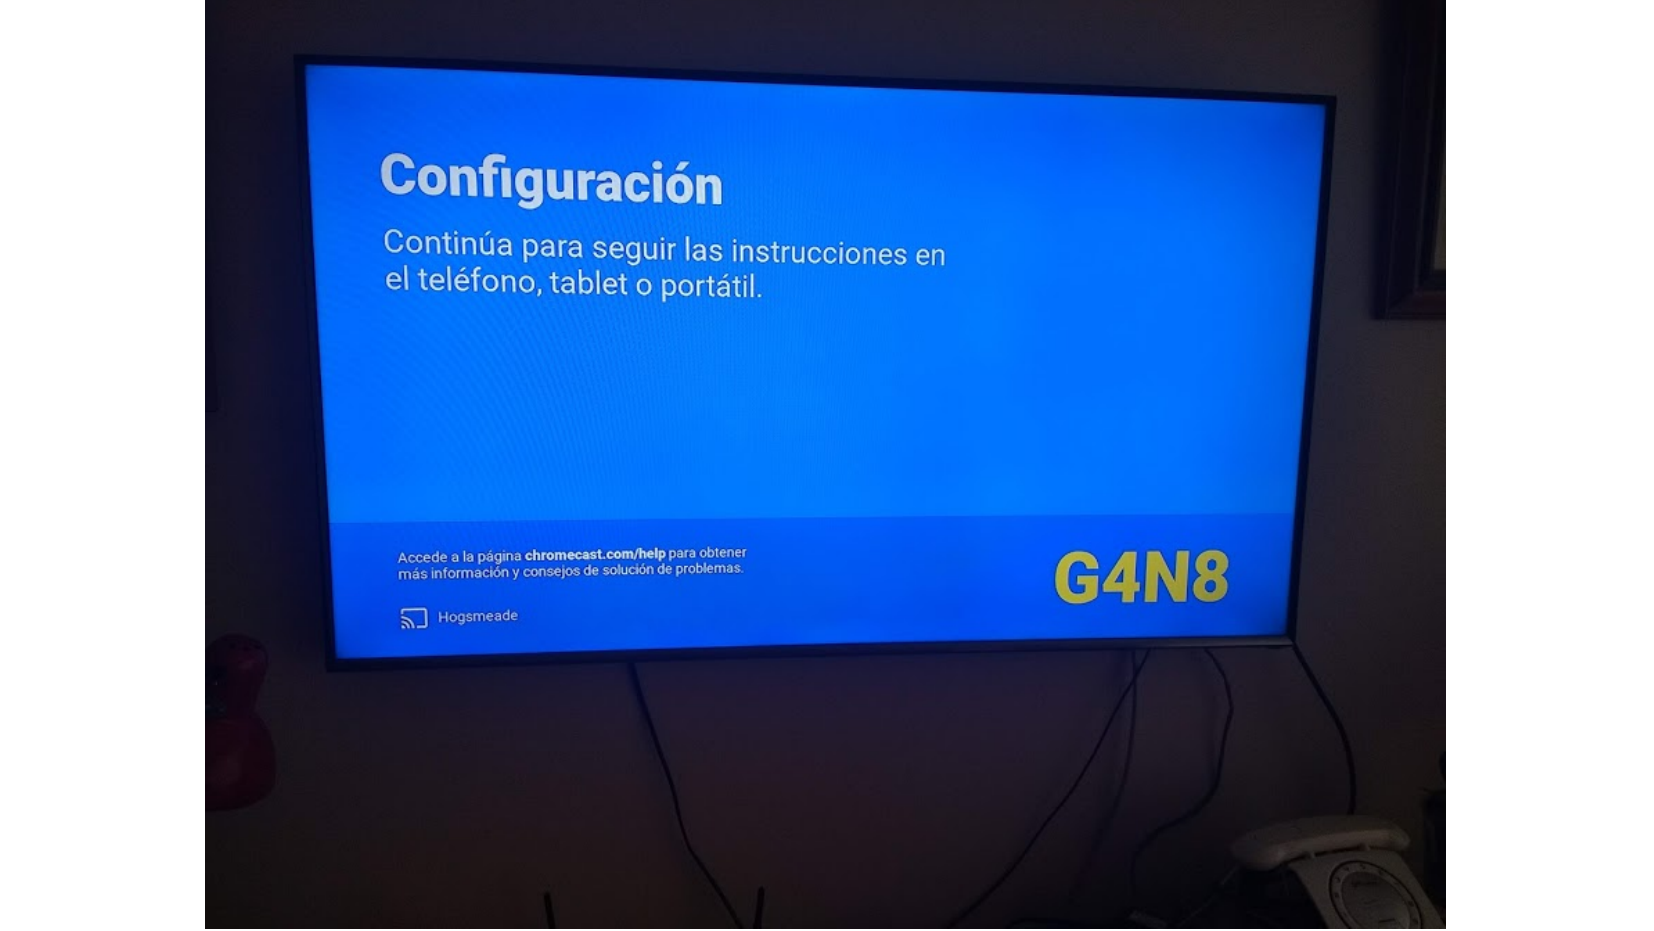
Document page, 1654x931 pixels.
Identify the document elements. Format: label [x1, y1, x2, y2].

picture [205, 0, 1446, 929]
